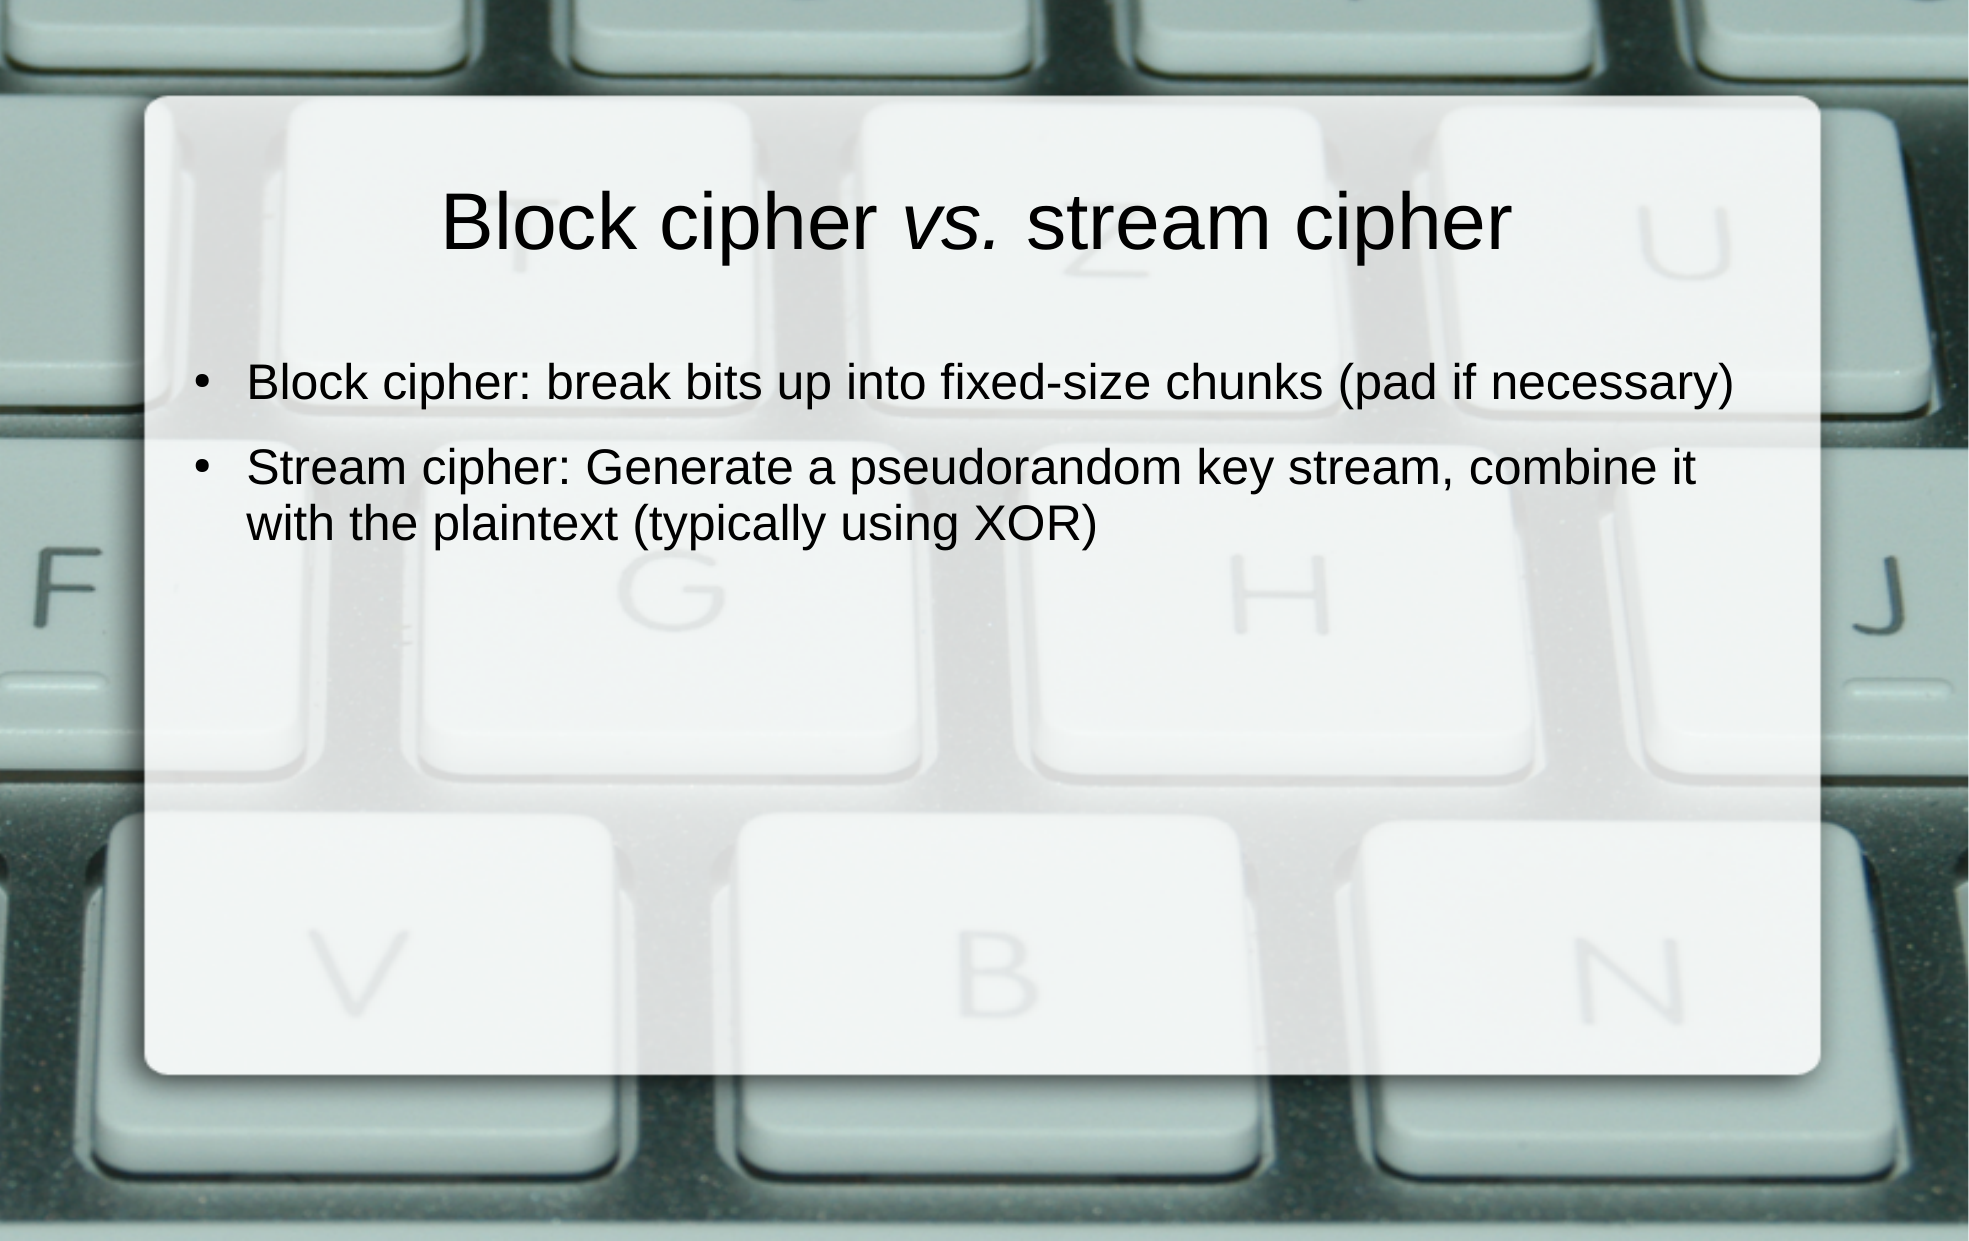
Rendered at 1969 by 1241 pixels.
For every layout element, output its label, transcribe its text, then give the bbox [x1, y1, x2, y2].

picture [0, 0, 1969, 1241]
list Block cipher: break bits up into fixed-size chunks (pad if necessary) Stream cipher: Generate a pseudorandom key stream, combine it with the plaintext (typically using XOR) [175, 354, 1793, 1074]
title Block cipher vs. stream cipher [161, 117, 1793, 325]
